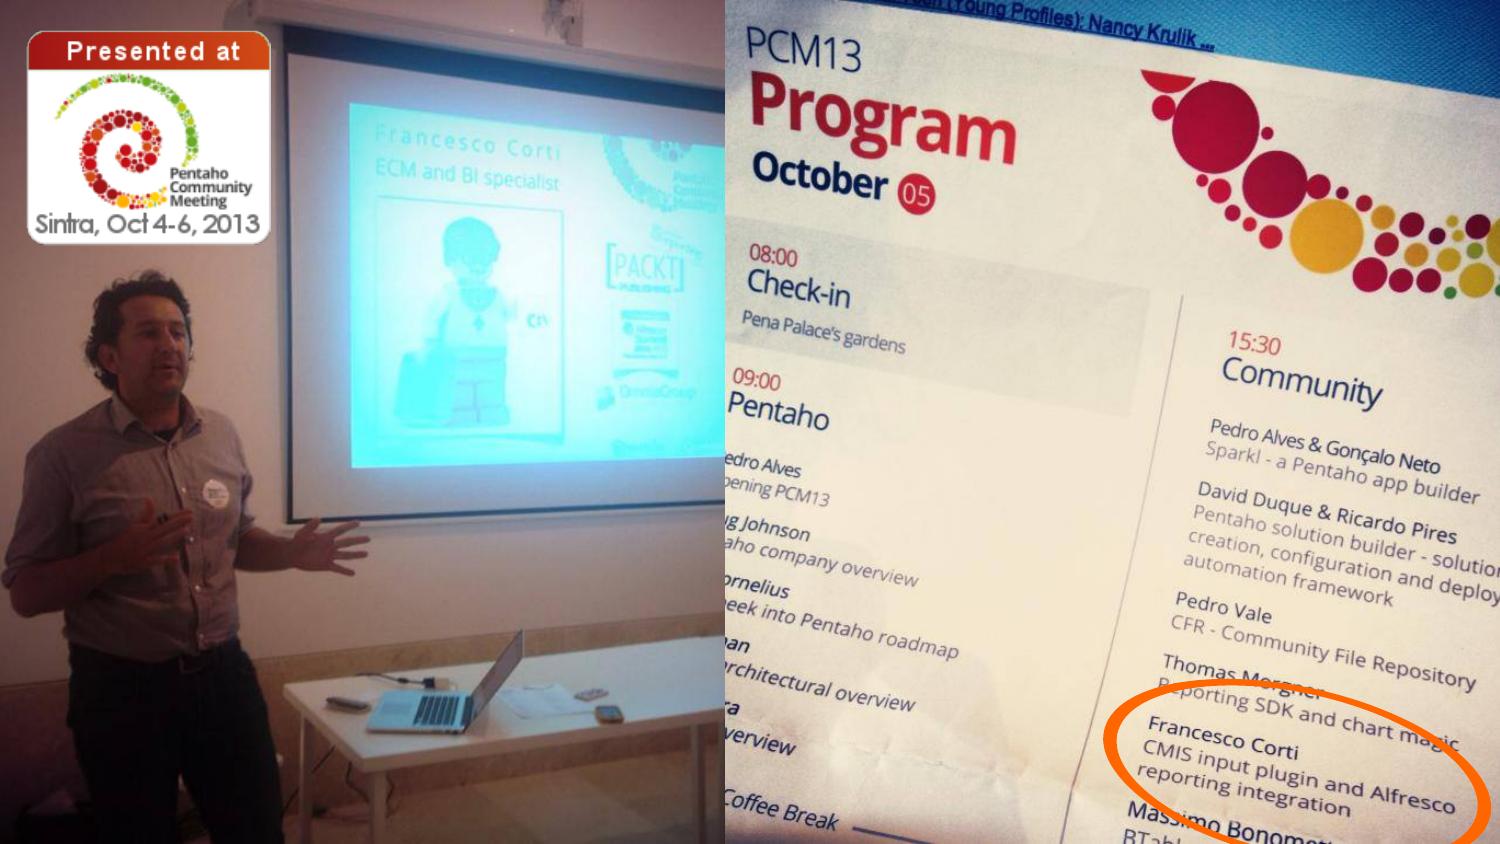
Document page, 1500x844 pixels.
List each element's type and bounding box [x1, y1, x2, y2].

picture [1117, 686, 1477, 844]
text_box [1103, 678, 1492, 844]
picture [0, 0, 1500, 844]
